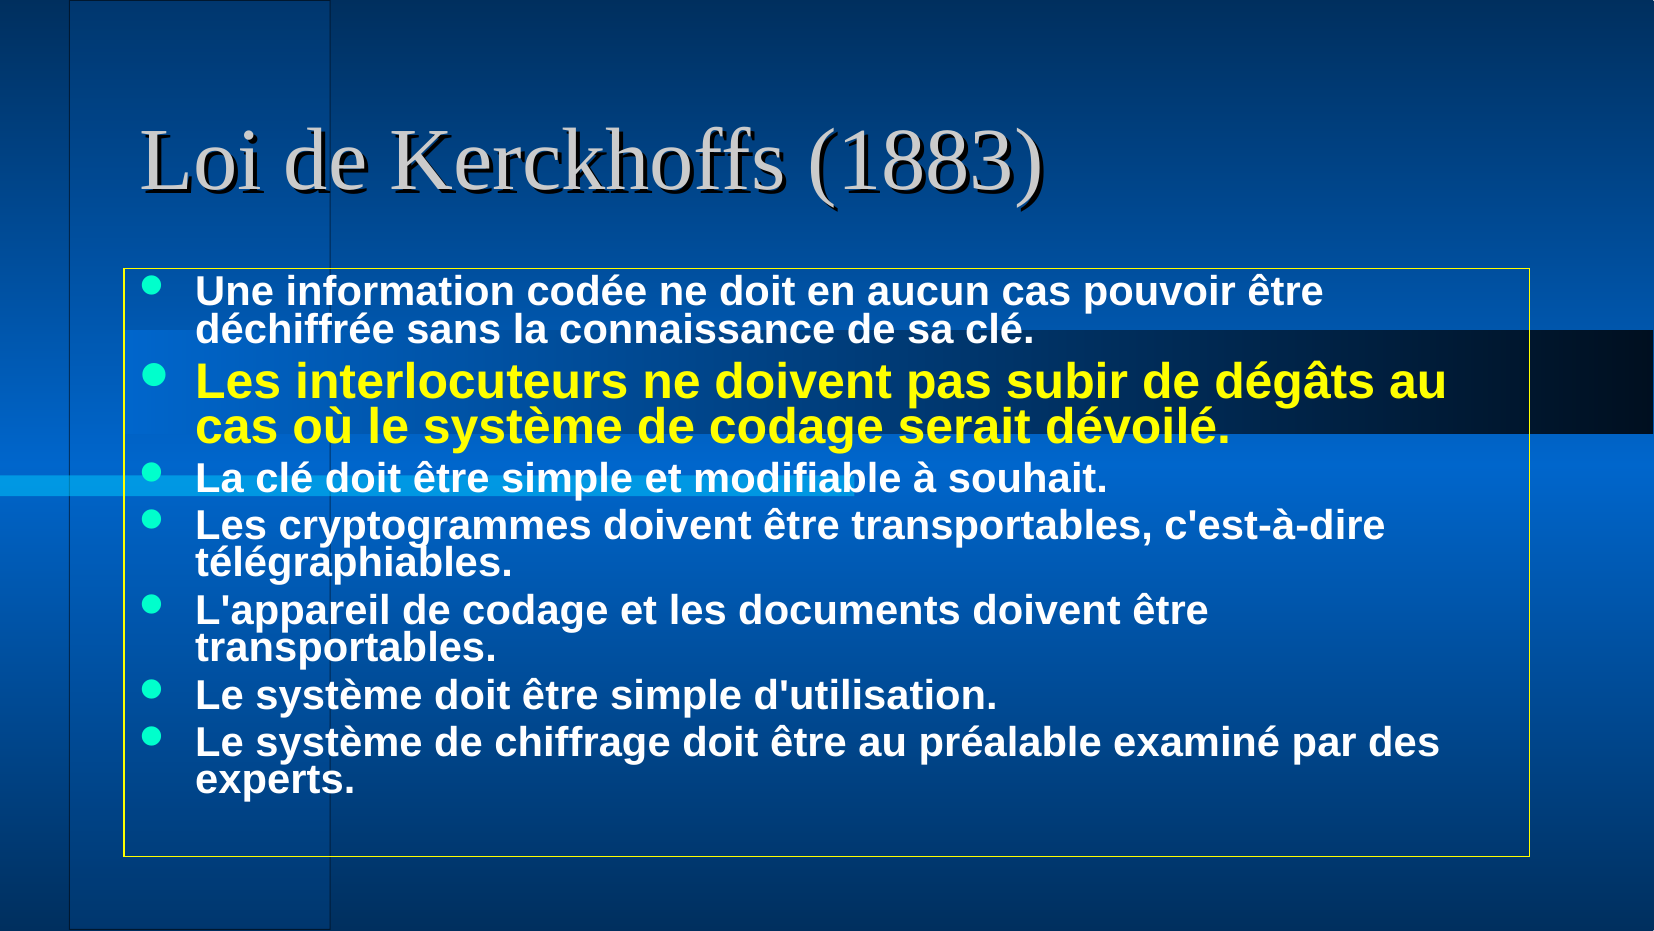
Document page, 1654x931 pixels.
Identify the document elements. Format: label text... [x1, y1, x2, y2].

title Loi de Kerckhoffs (1883) [124, 82, 1530, 238]
list Une information codée ne doit en aucun cas pouvoir être déchiffrée sans la connaissance de sa clé. Les interlocuteurs ne doivent pas subir de dégâts au cas où le système de codage serait dévoilé. La clé doit être simple et modifiable à souhait. Les cryptogrammes doivent être transportables, c'est-à-dire télégraphiables. L'appareil de codage et les documents doivent être transportables. Le système doit être simple d'utilisation. Le système de chiffrage doit être au préalable examiné par des experts. [123, 268, 1530, 857]
